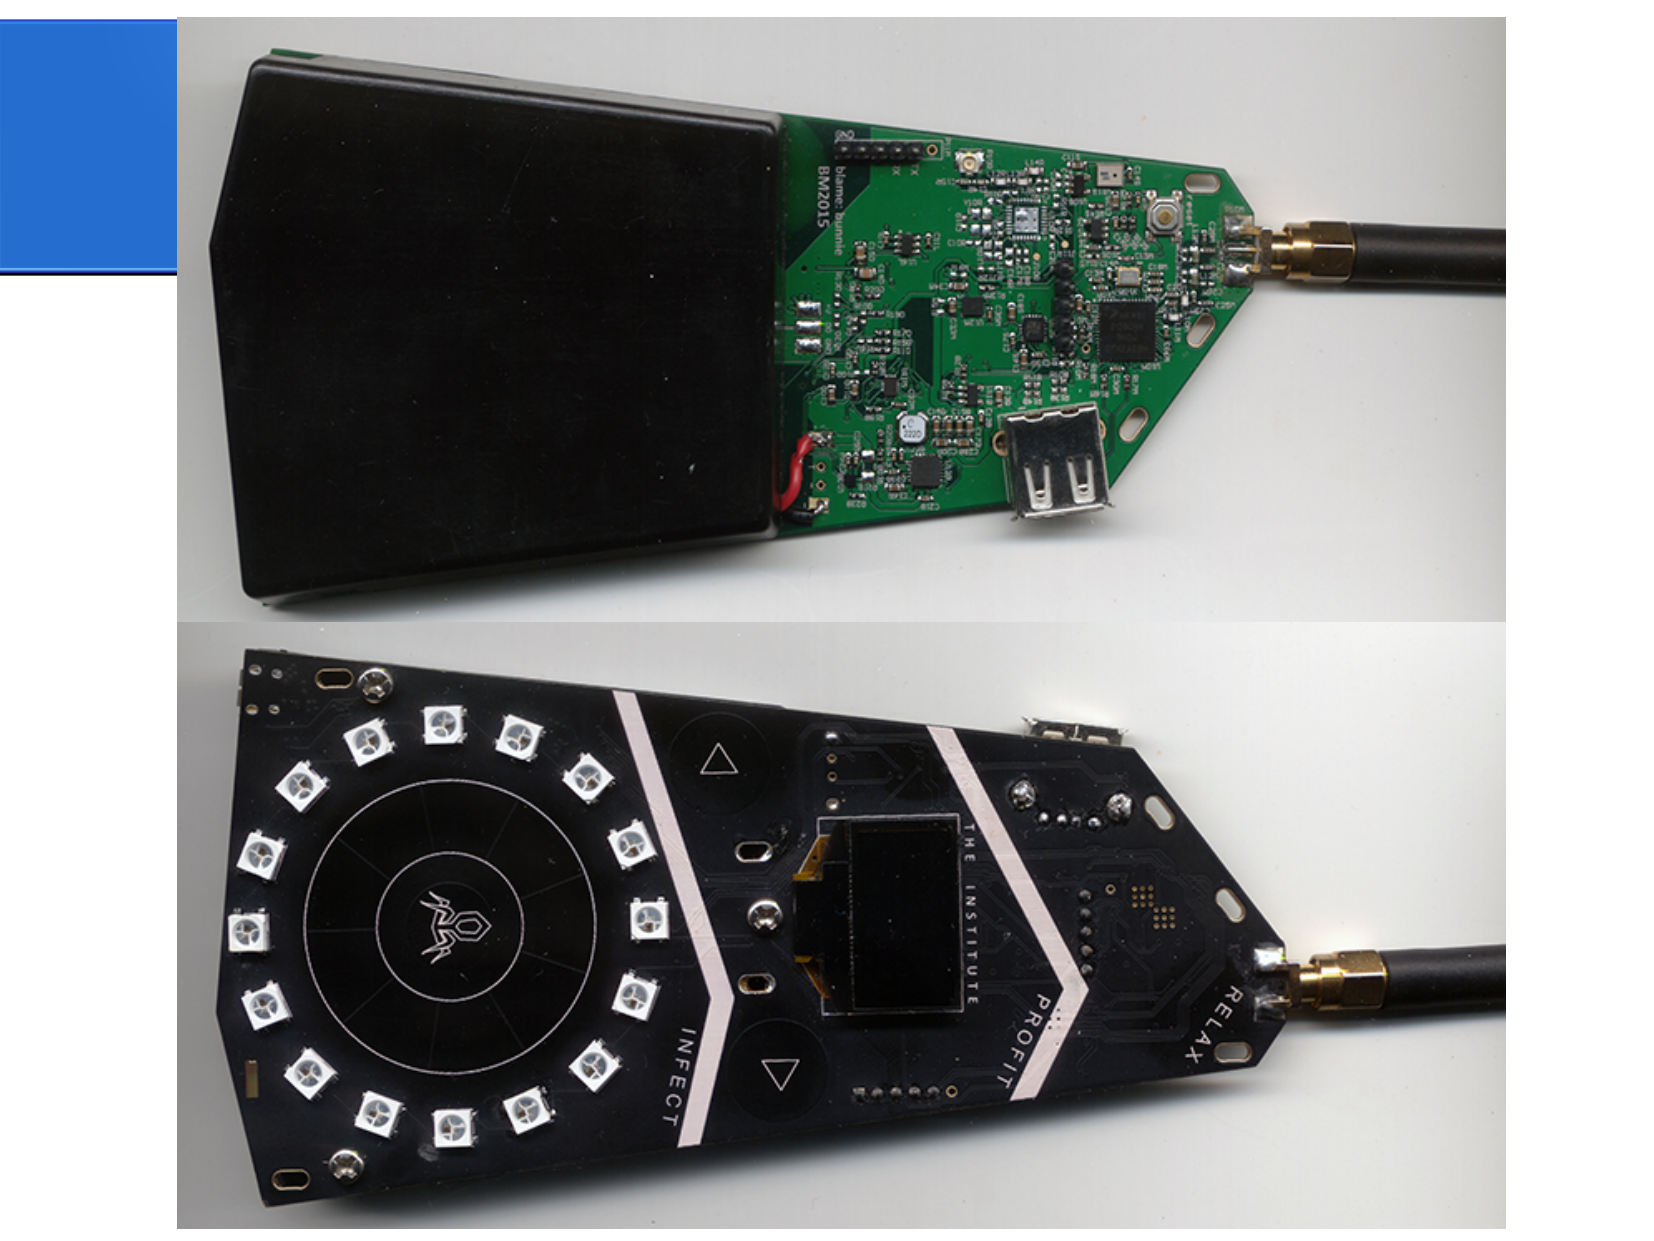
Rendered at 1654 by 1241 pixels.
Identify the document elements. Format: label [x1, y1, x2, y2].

picture [177, 17, 1506, 1229]
